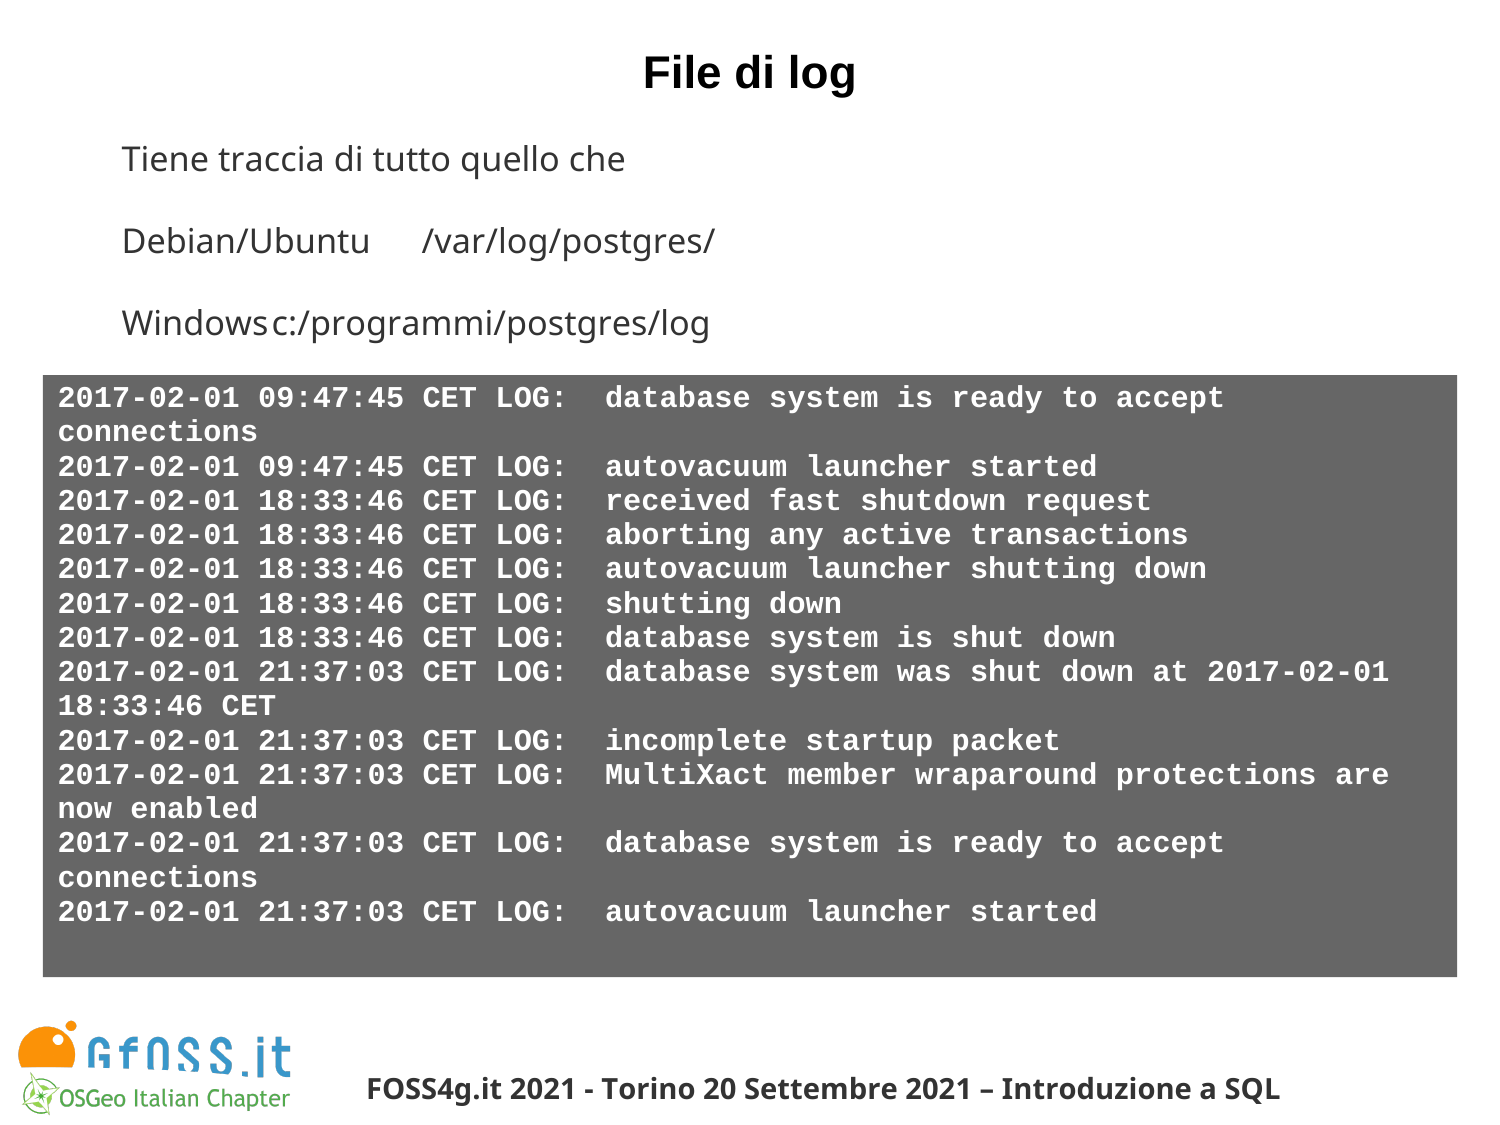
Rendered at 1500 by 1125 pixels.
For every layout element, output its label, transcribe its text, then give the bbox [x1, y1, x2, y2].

text_box Tiene traccia di tutto quello che Debian/Ubuntu /var/log/postgres/ Windows c:/programmi/postgres/log [62, 129, 1252, 357]
picture [0, 1009, 308, 1125]
text_box 2017-02-01 09:47:45 CET LOG: database system is ready to accept connections 2017-02-01 09:47:45 CET LOG: autovacuum launcher started 2017-02-01 18:33:46 CET LOG: received fast shutdown request 2017-02-01 18:33:46 CET LOG: aborting any active transactions 2017-02-01 18:33:46 CET LOG: autovacuum launcher shutting down 2017-02-01 18:33:46 CET LOG: shutting down 2017-02-01 18:33:46 CET LOG: database system is shut down 2017-02-01 21:37:03 CET LOG: database system was shut down at 2017-02-01 18:33:46 CET 2017-02-01 21:37:03 CET LOG: incomplete startup packet 2017-02-01 21:37:03 CET LOG: MultiXact member wraparound protections are now enabled 2017-02-01 21:37:03 CET LOG: database system is ready to accept connections 2017-02-01 21:37:03 CET LOG: autovacuum launcher started [42, 375, 1458, 978]
title File di log [0, 27, 1500, 113]
